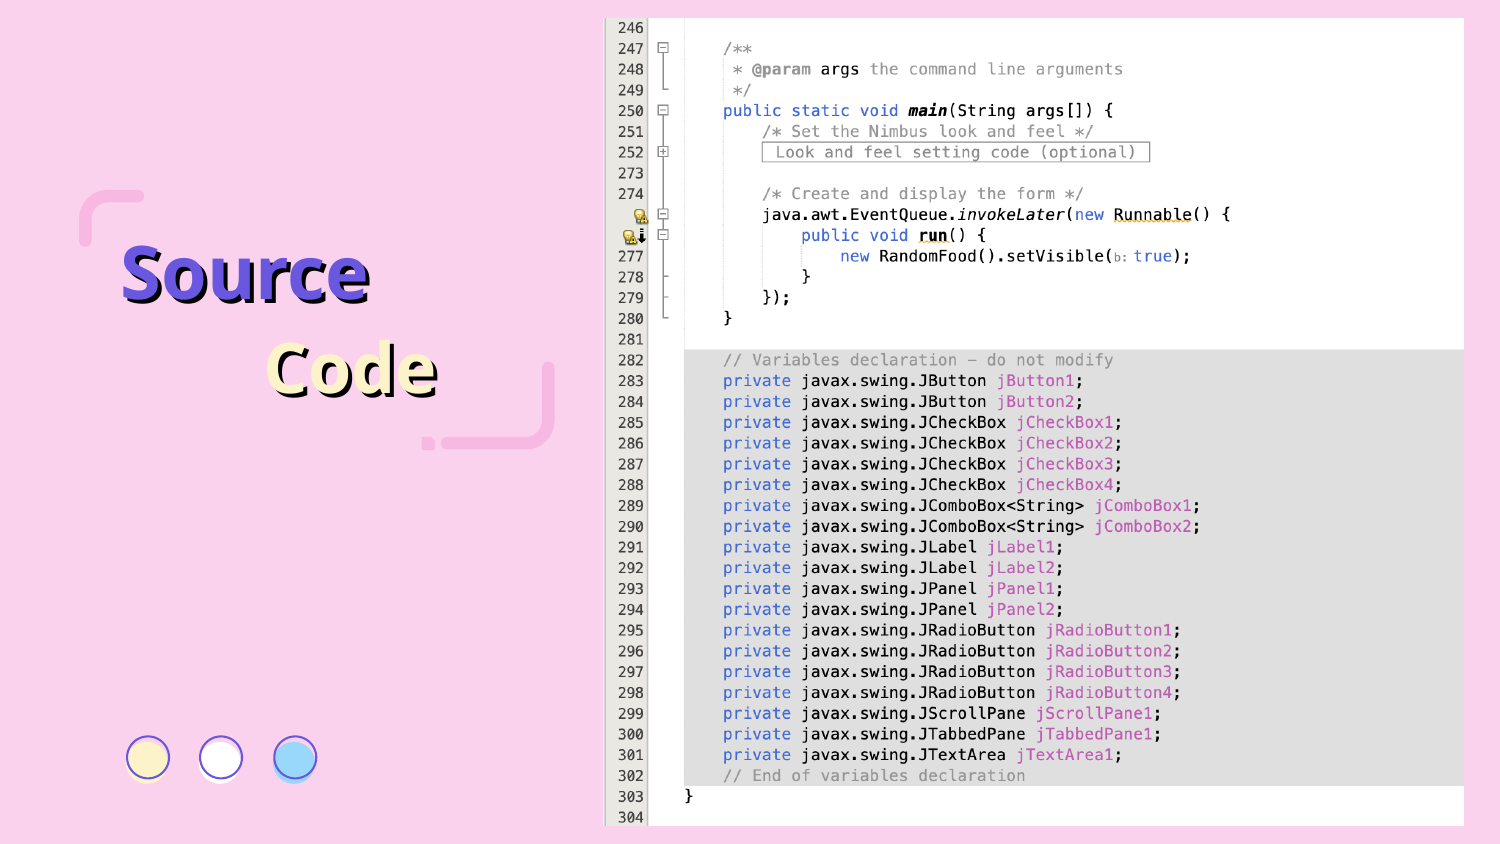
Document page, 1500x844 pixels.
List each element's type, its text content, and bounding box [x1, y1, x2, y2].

list Source [105, 219, 560, 326]
text_box [202, 741, 240, 777]
text_box [125, 760, 167, 784]
picture [603, 18, 1464, 826]
text_box [129, 741, 167, 777]
list Code [248, 326, 535, 419]
text_box [273, 763, 314, 784]
text_box [198, 759, 240, 784]
text_box [276, 741, 315, 777]
